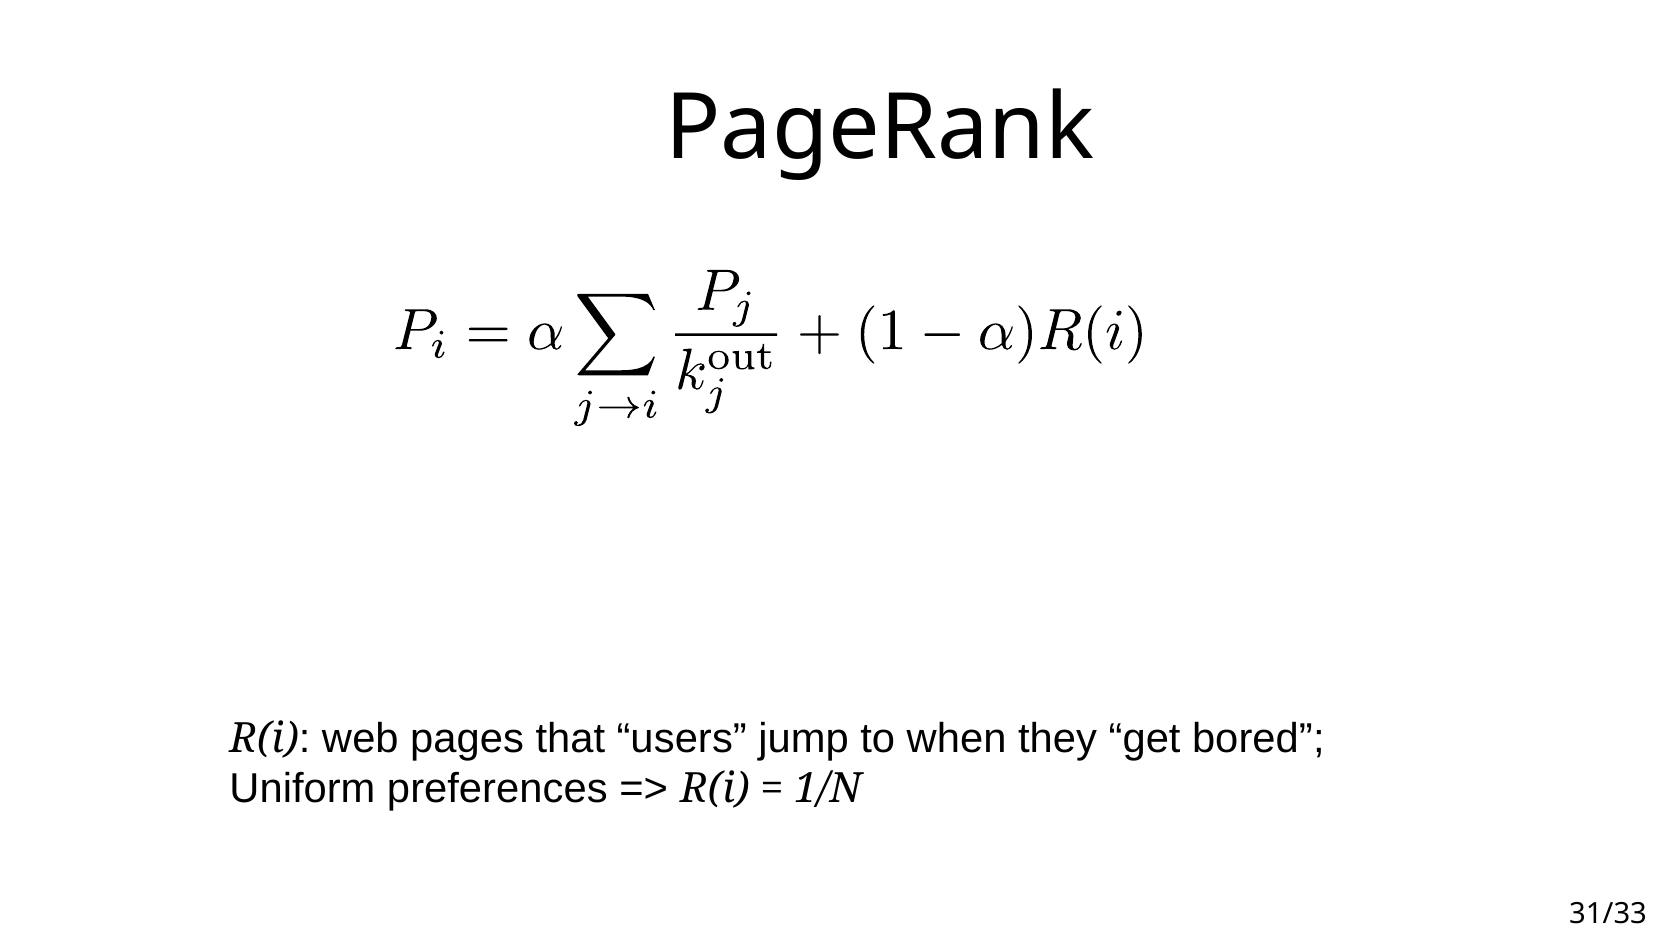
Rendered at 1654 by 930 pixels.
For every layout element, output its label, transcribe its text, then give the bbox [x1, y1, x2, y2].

title PageRank [615, 18, 1138, 226]
text_box [392, 269, 1148, 427]
text_box R(i): web pages that “users” jump to when they “get bored”; Uniform preferences => R(i) = 1/N [214, 702, 1340, 819]
